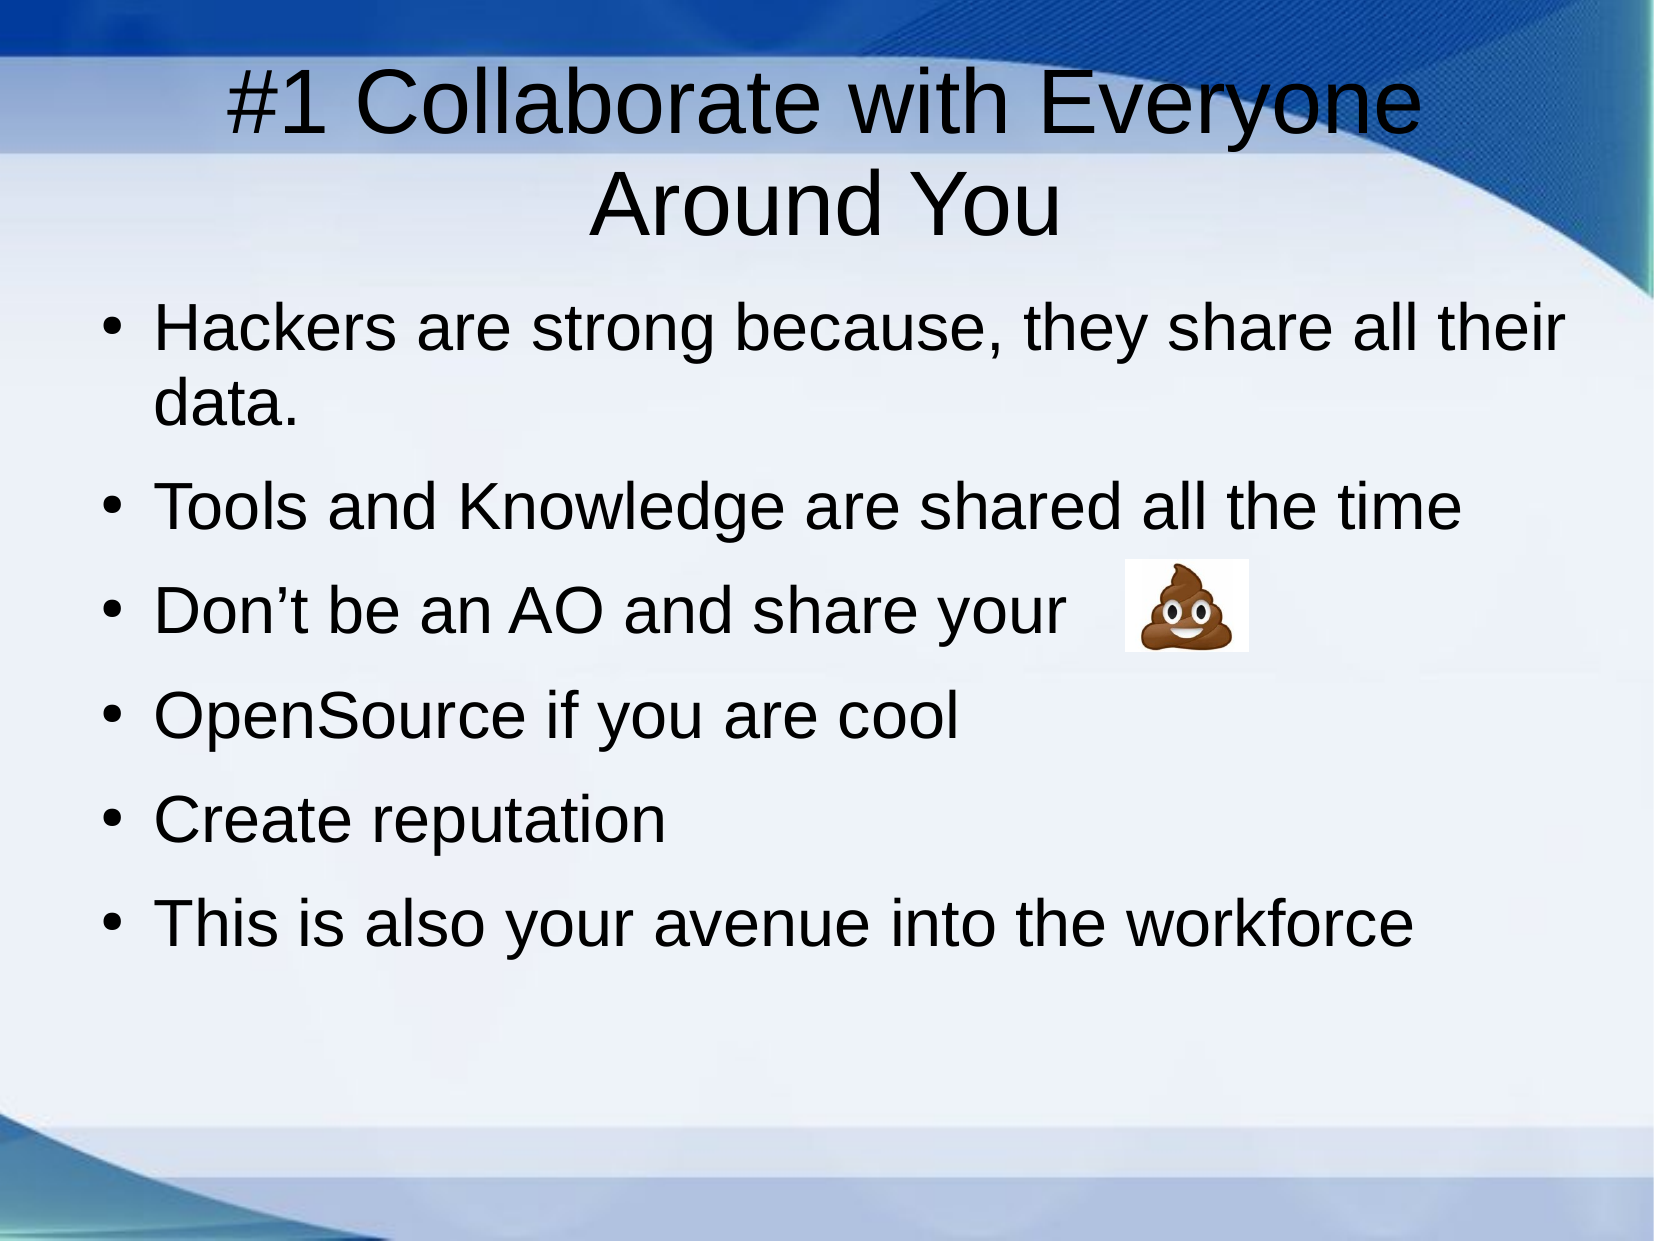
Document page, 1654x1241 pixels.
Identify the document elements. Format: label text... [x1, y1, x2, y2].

picture [0, 0, 1654, 1241]
list Hackers are strong because, they share all their data. Tools and Knowledge are shared all the time Don’t be an AO and share your OpenSource if you are cool Create reputation This is also your avenue into the workforce [82, 290, 1571, 1010]
title #1 Collaborate with Everyone Around You [82, 49, 1571, 257]
